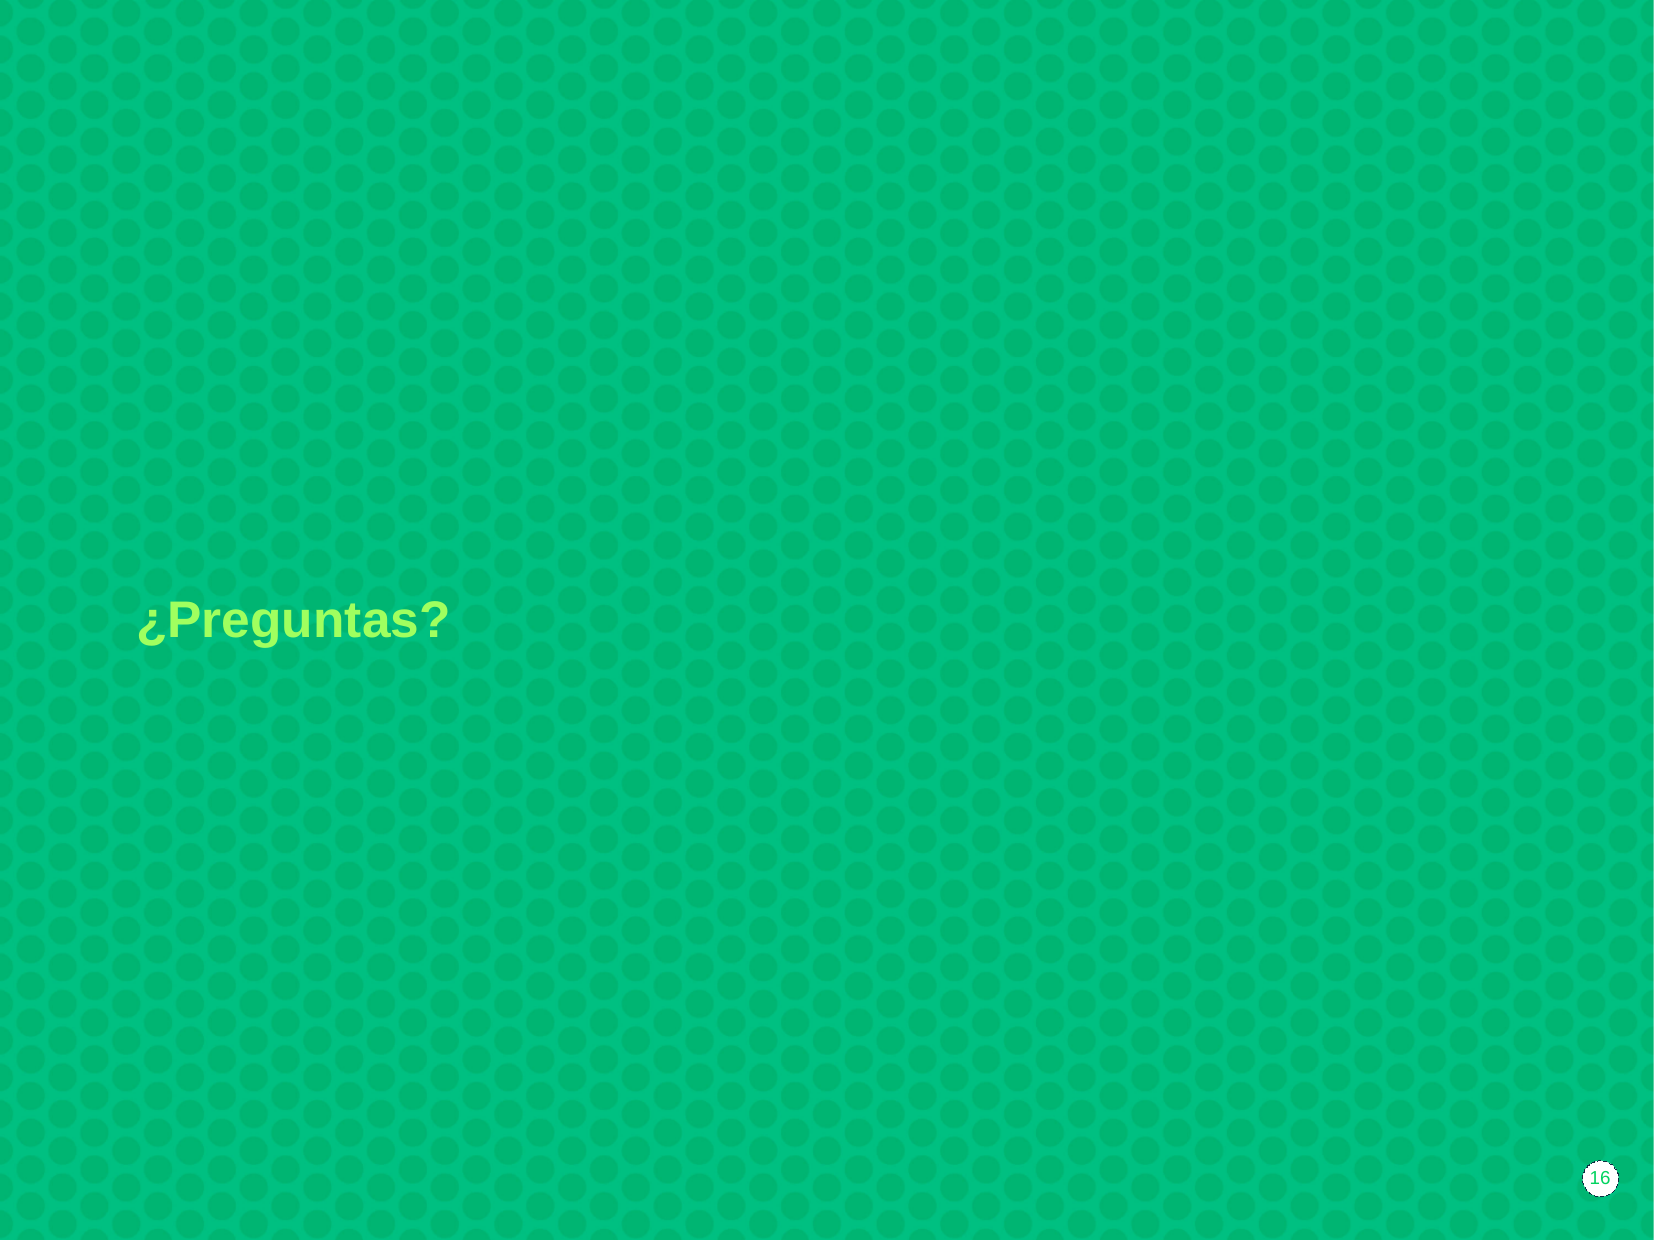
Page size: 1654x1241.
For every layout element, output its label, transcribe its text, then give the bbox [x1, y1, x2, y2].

title ¿Preguntas? [121, 516, 1531, 724]
picture [0, 0, 1654, 1240]
